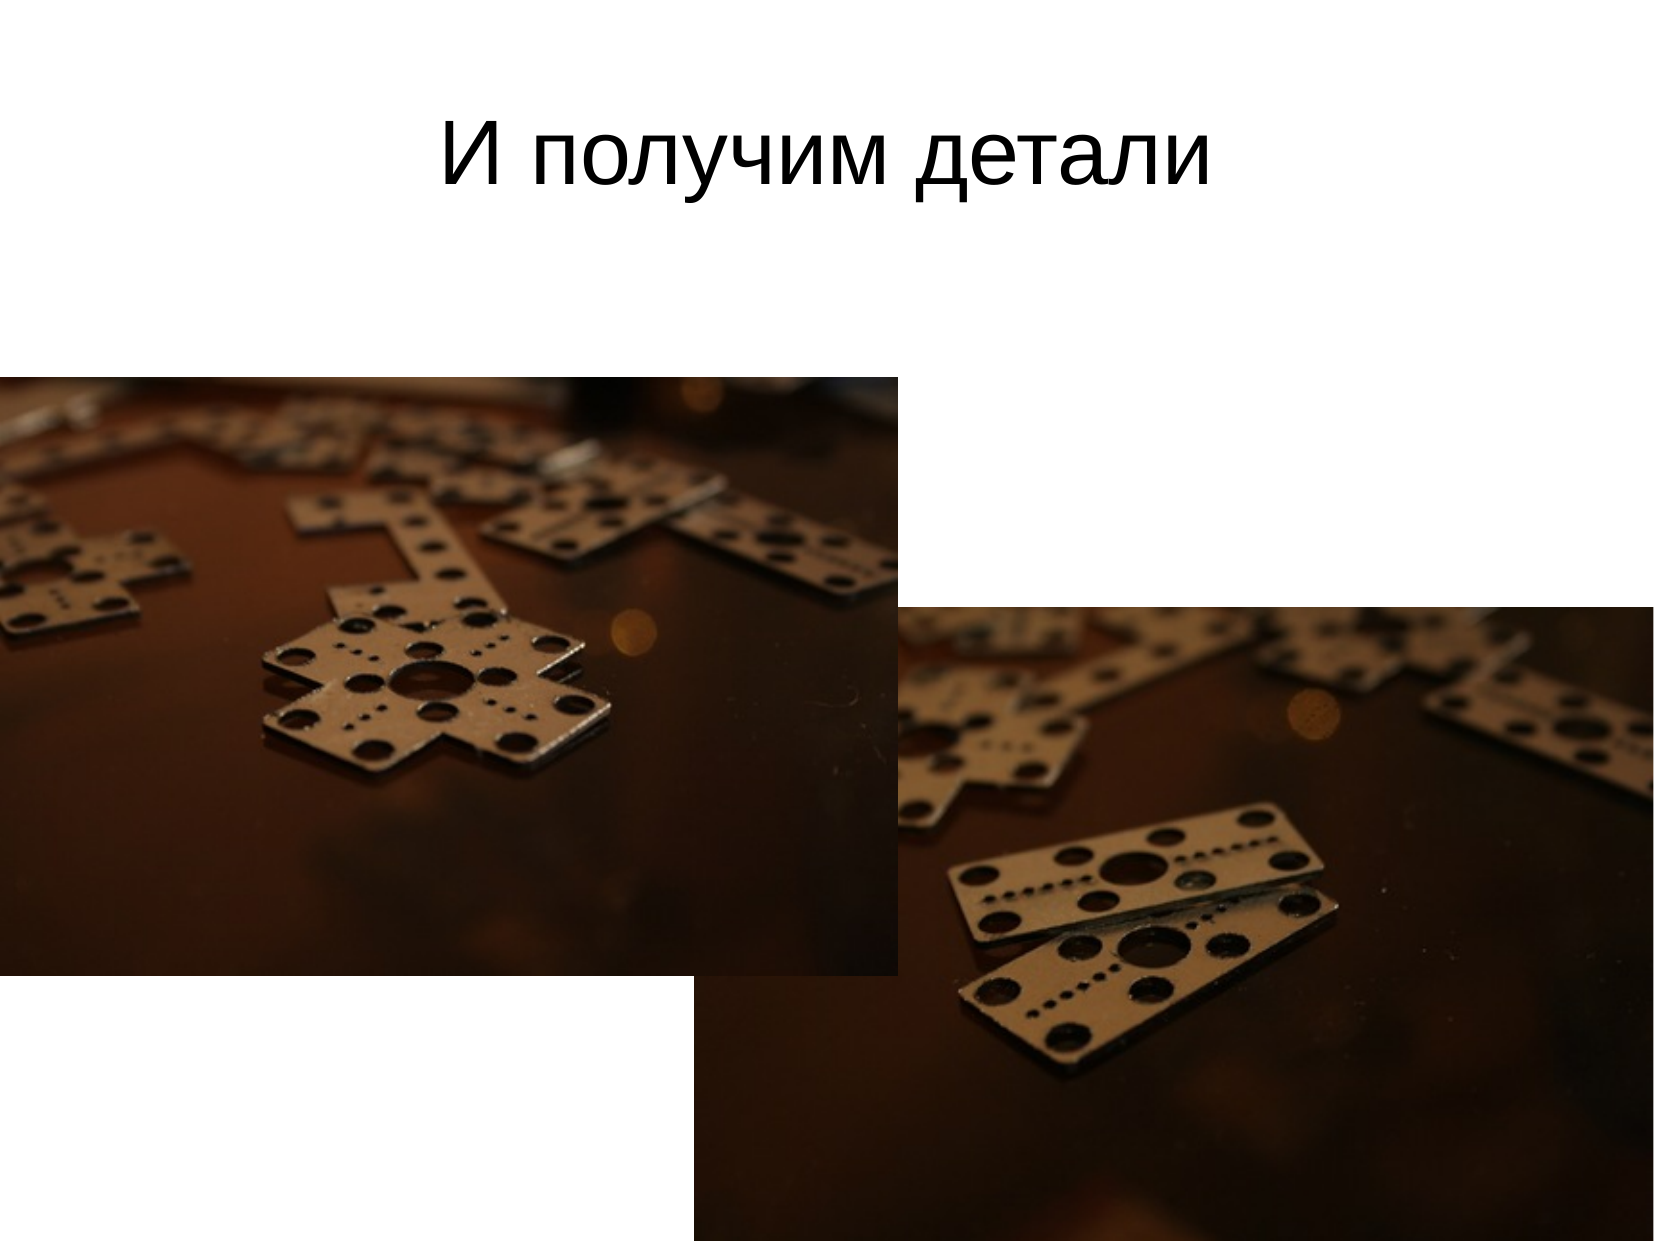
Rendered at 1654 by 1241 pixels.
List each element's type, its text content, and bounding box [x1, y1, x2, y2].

picture [0, 377, 1654, 1241]
title И получим детали [82, 49, 1571, 257]
